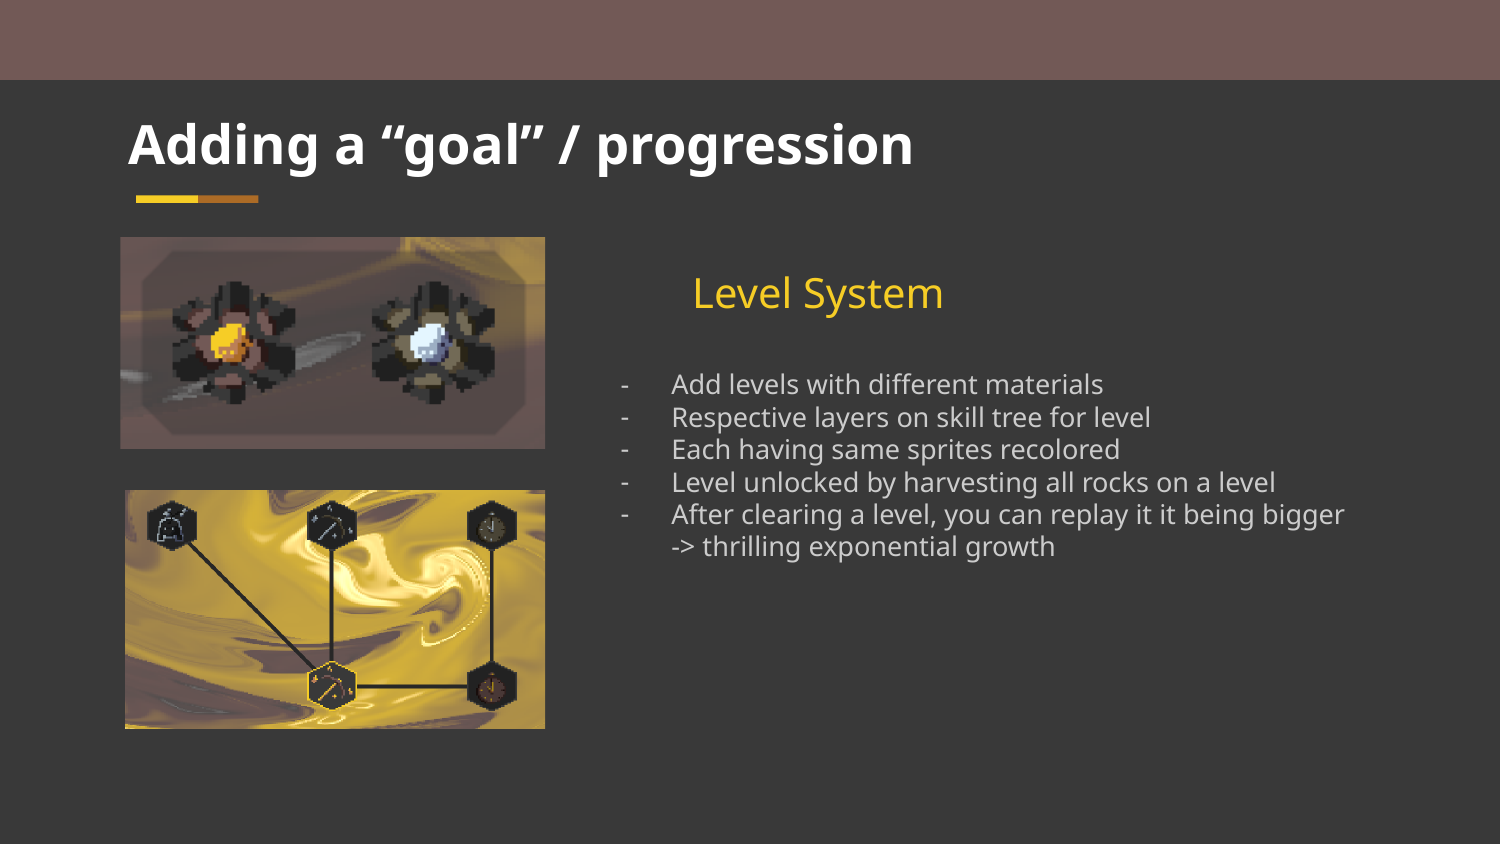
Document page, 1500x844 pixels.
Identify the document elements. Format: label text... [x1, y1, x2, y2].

text_box Level System [677, 251, 1095, 332]
title Adding a “goal” / progression [113, 95, 1462, 222]
picture [120, 237, 546, 449]
picture [125, 490, 546, 729]
text_box Add levels with different materials Respective layers on skill tree for level Each having same sprites recolored Level unlocked by harvesting all rocks on a level After clearing a level, you can replay it it being bigger -> thrilling exponential growth [581, 352, 1372, 578]
